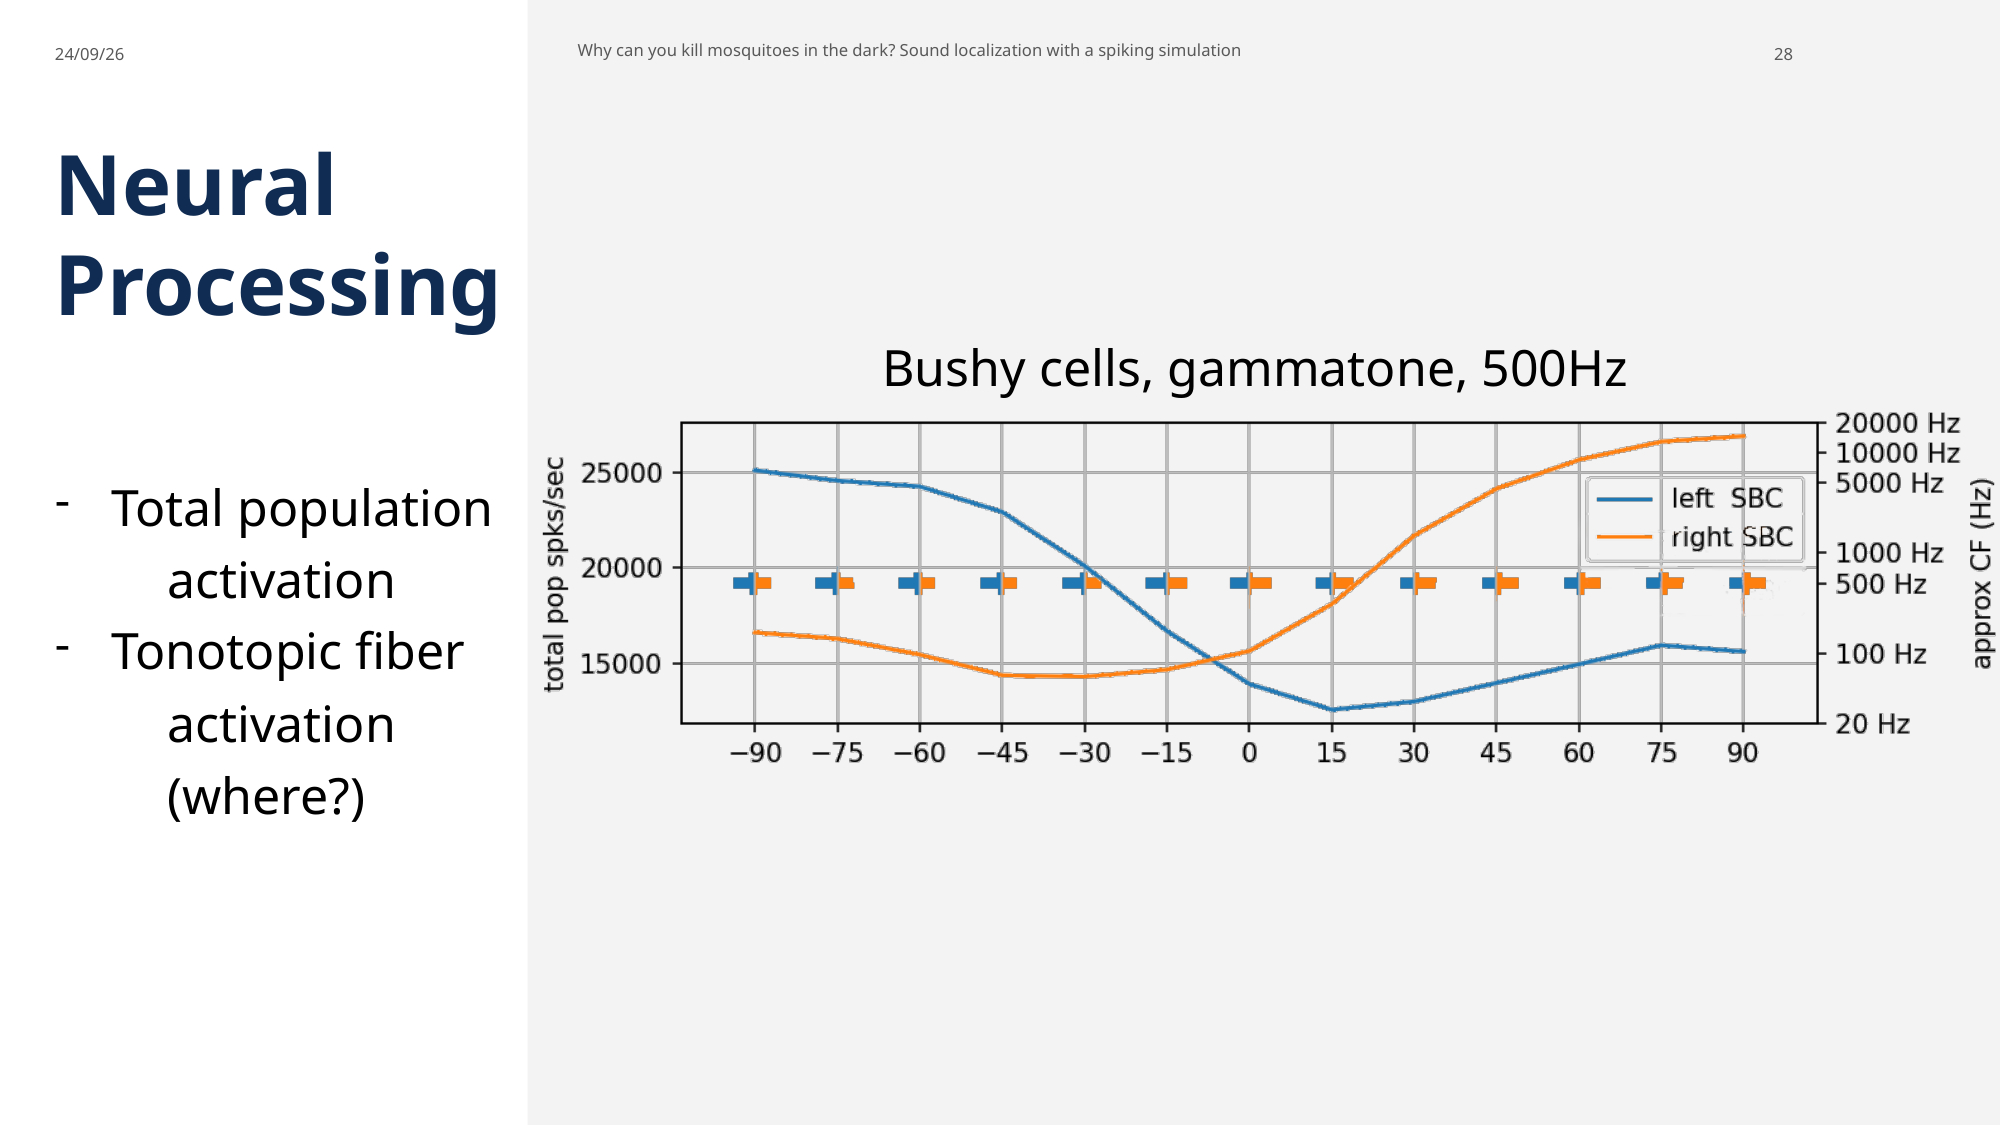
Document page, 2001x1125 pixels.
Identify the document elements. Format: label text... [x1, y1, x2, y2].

footer Why can you kill mosquitoes in the dark? Sound localization with a spiking simulation [577, 0, 1253, 60]
slide_number [54, 6, 514, 67]
slide_number [1774, 6, 1946, 67]
text_box Bushy cells, gammatone, 500Hz [866, 329, 1669, 406]
list Total population activation Tonotopic fiber activation (where?) [54, 464, 514, 1065]
title Neural Processing [54, 132, 515, 414]
picture [509, 404, 2000, 796]
